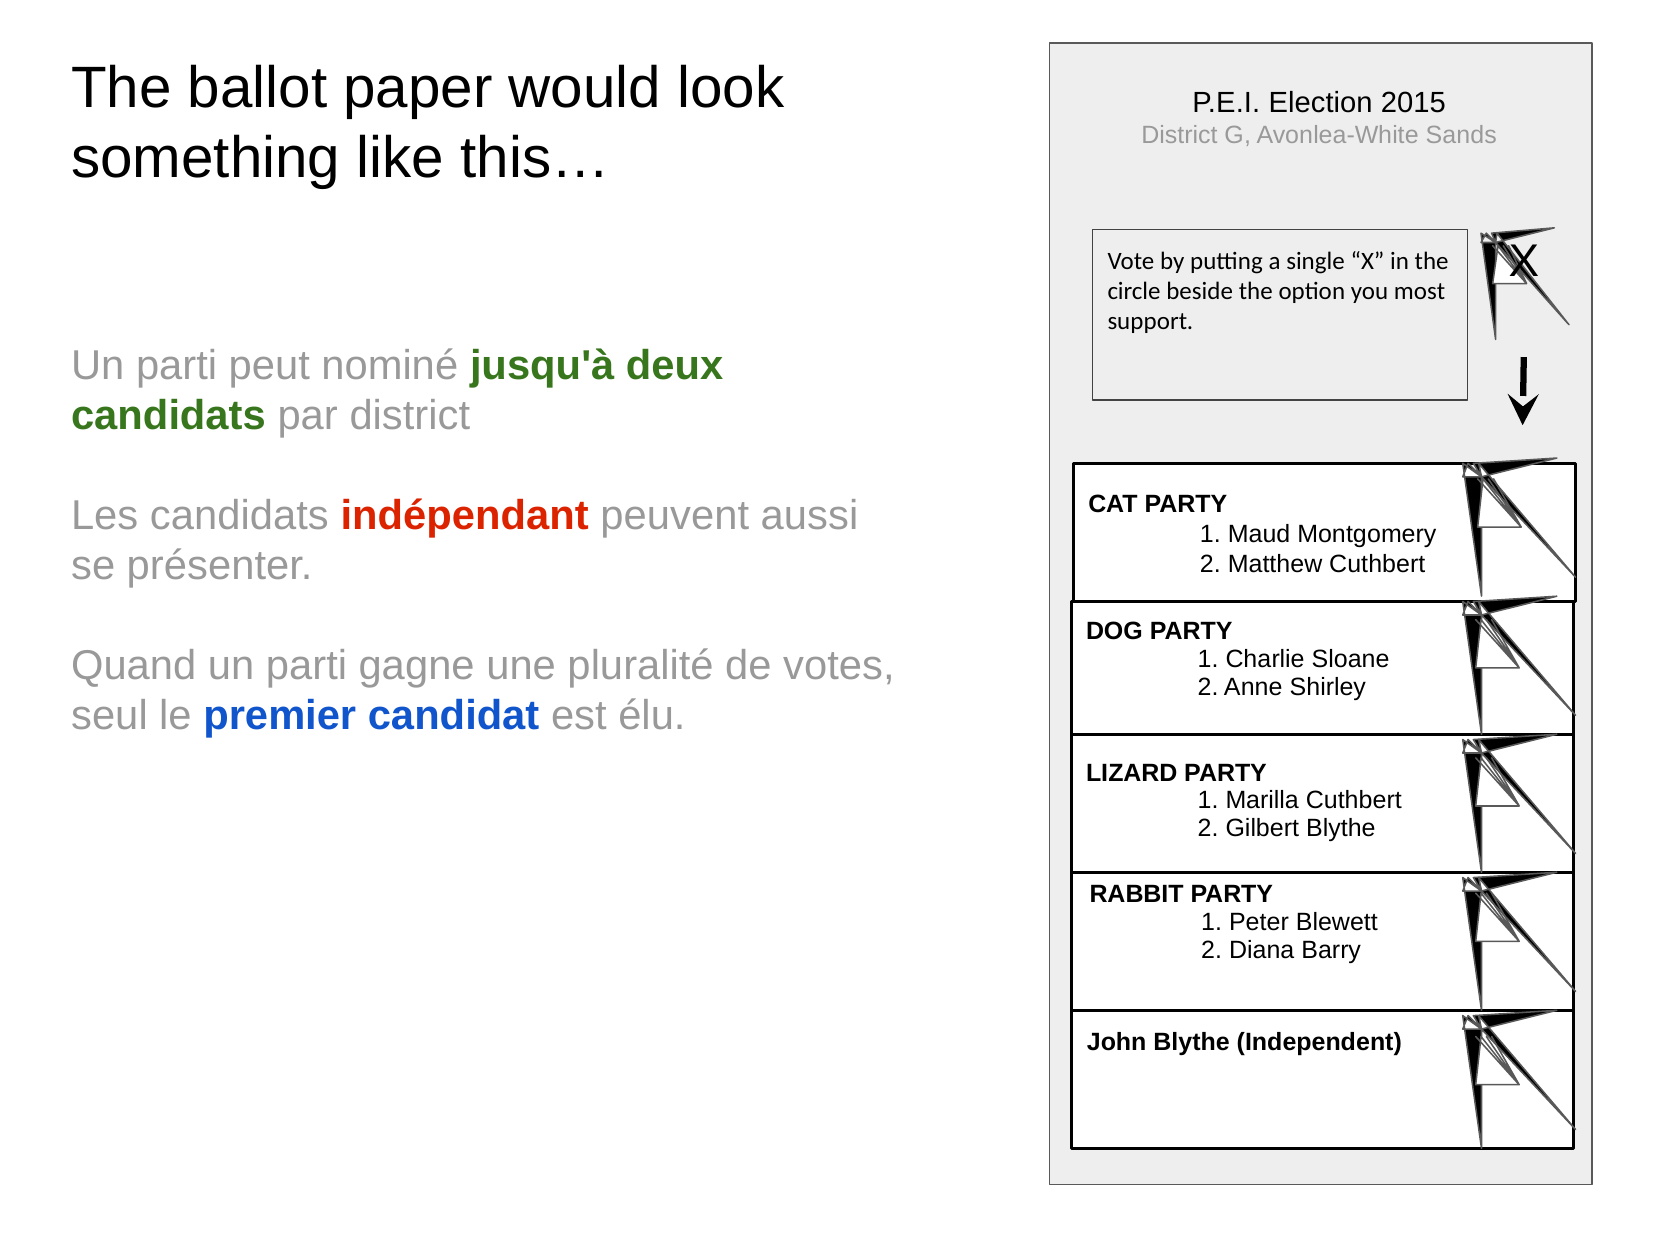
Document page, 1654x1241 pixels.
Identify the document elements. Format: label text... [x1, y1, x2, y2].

text_box P.E.I. Election 2015 District G, Avonlea-White Sands [1085, 68, 1554, 222]
text_box [1049, 42, 1593, 1185]
text_box DOG PARTY 1. Charlie Sloane 2. Anne Shirley [1071, 609, 1406, 709]
text_box X [1493, 222, 1547, 279]
text_box LIZARD PARTY 1. Marilla Cuthbert 2. Gilbert Blythe [1071, 750, 1418, 851]
text_box RABBIT PARTY 1. Peter Blewett 2. Diana Barry [1074, 872, 1394, 981]
text_box John Blythe (Independent) [1072, 1019, 1418, 1064]
text_box Vote by putting a single “X” in the circle beside the option you most support. [1092, 229, 1468, 401]
title The ballot paper would look something like this… [56, 33, 835, 289]
text_box CAT PARTY 1. Maud Montgomery 2. Matthew Cuthbert [1073, 472, 1458, 591]
text_box Un parti peut nominé jusqu'à deux candidats par district Les candidats indépendant peuvent aussi se présenter. Quand un parti gagne une pluralité de votes, seul le premier candidat est élu. [56, 322, 923, 1149]
